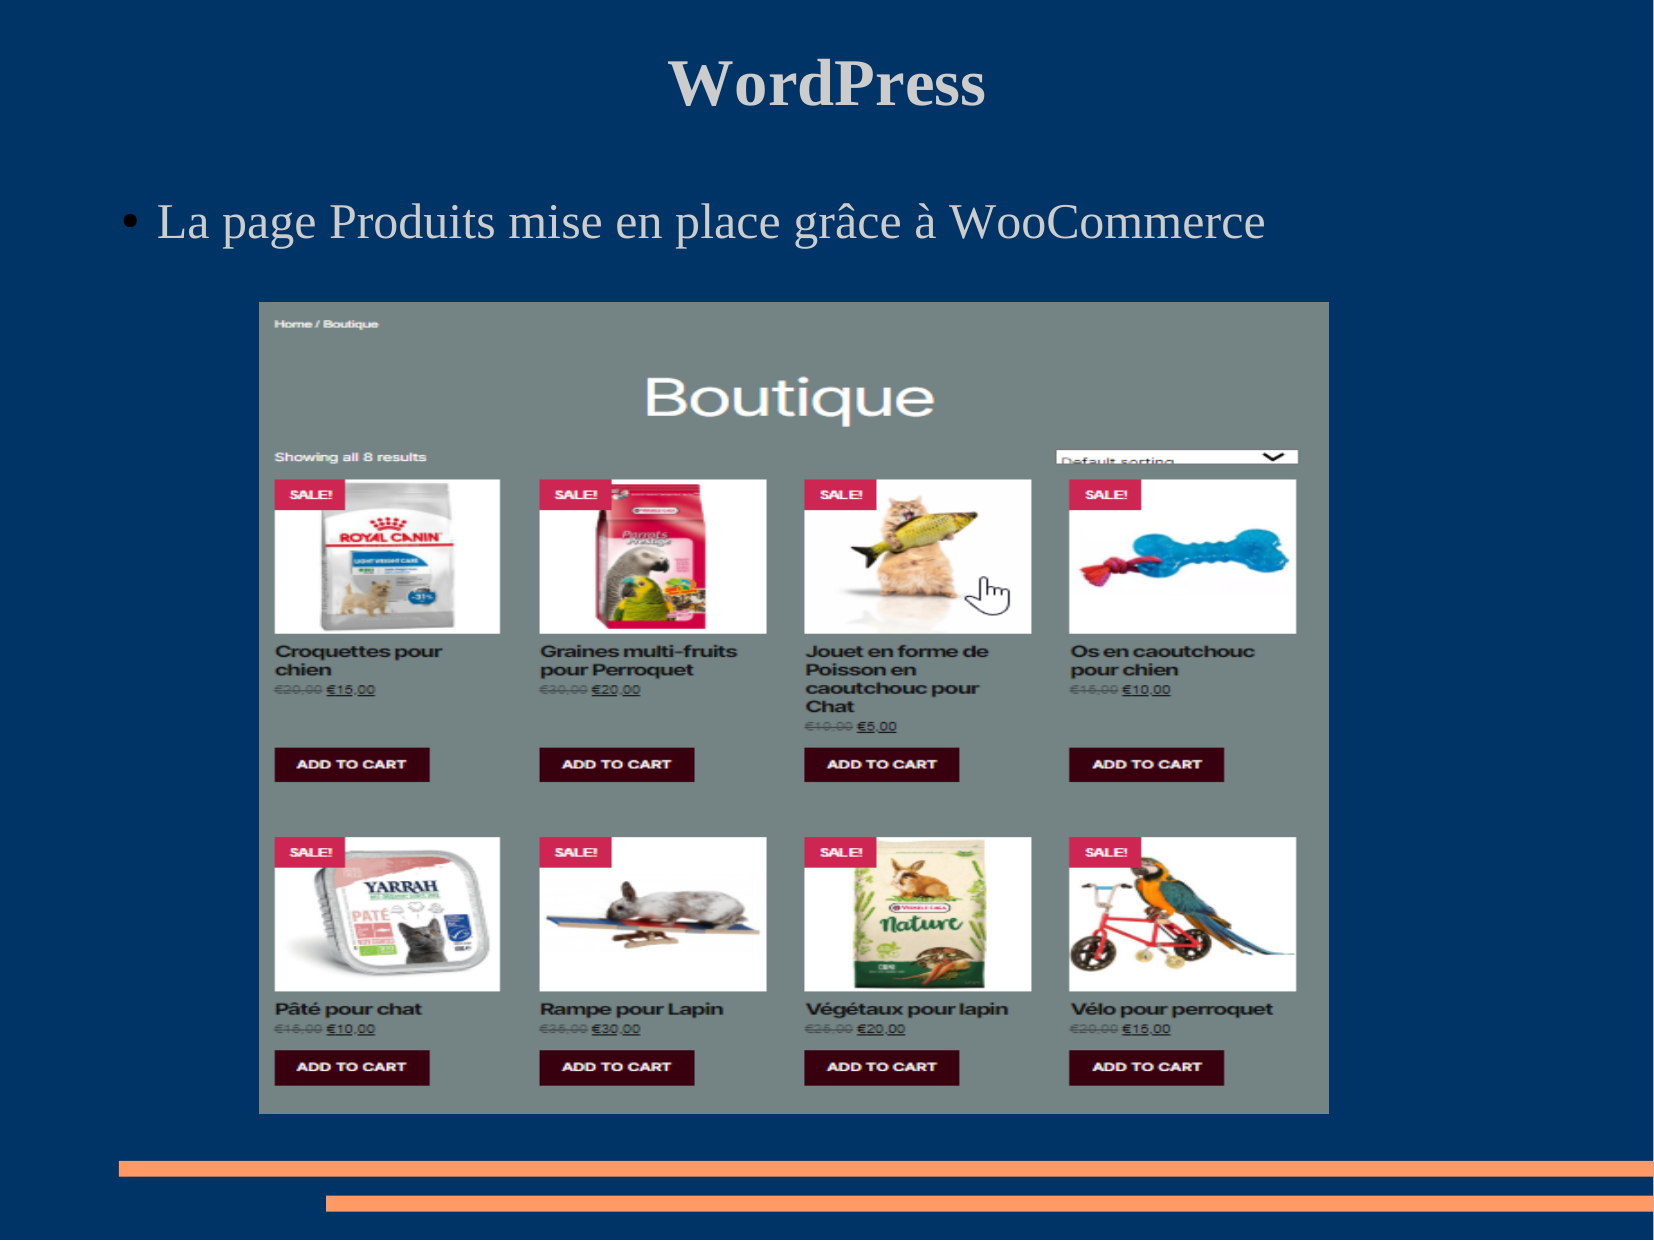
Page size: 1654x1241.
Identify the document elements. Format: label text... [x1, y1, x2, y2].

subtitle WordPress La page Produits mise en place grâce à WooCommerce [121, 46, 1534, 1132]
picture [259, 302, 1329, 1114]
